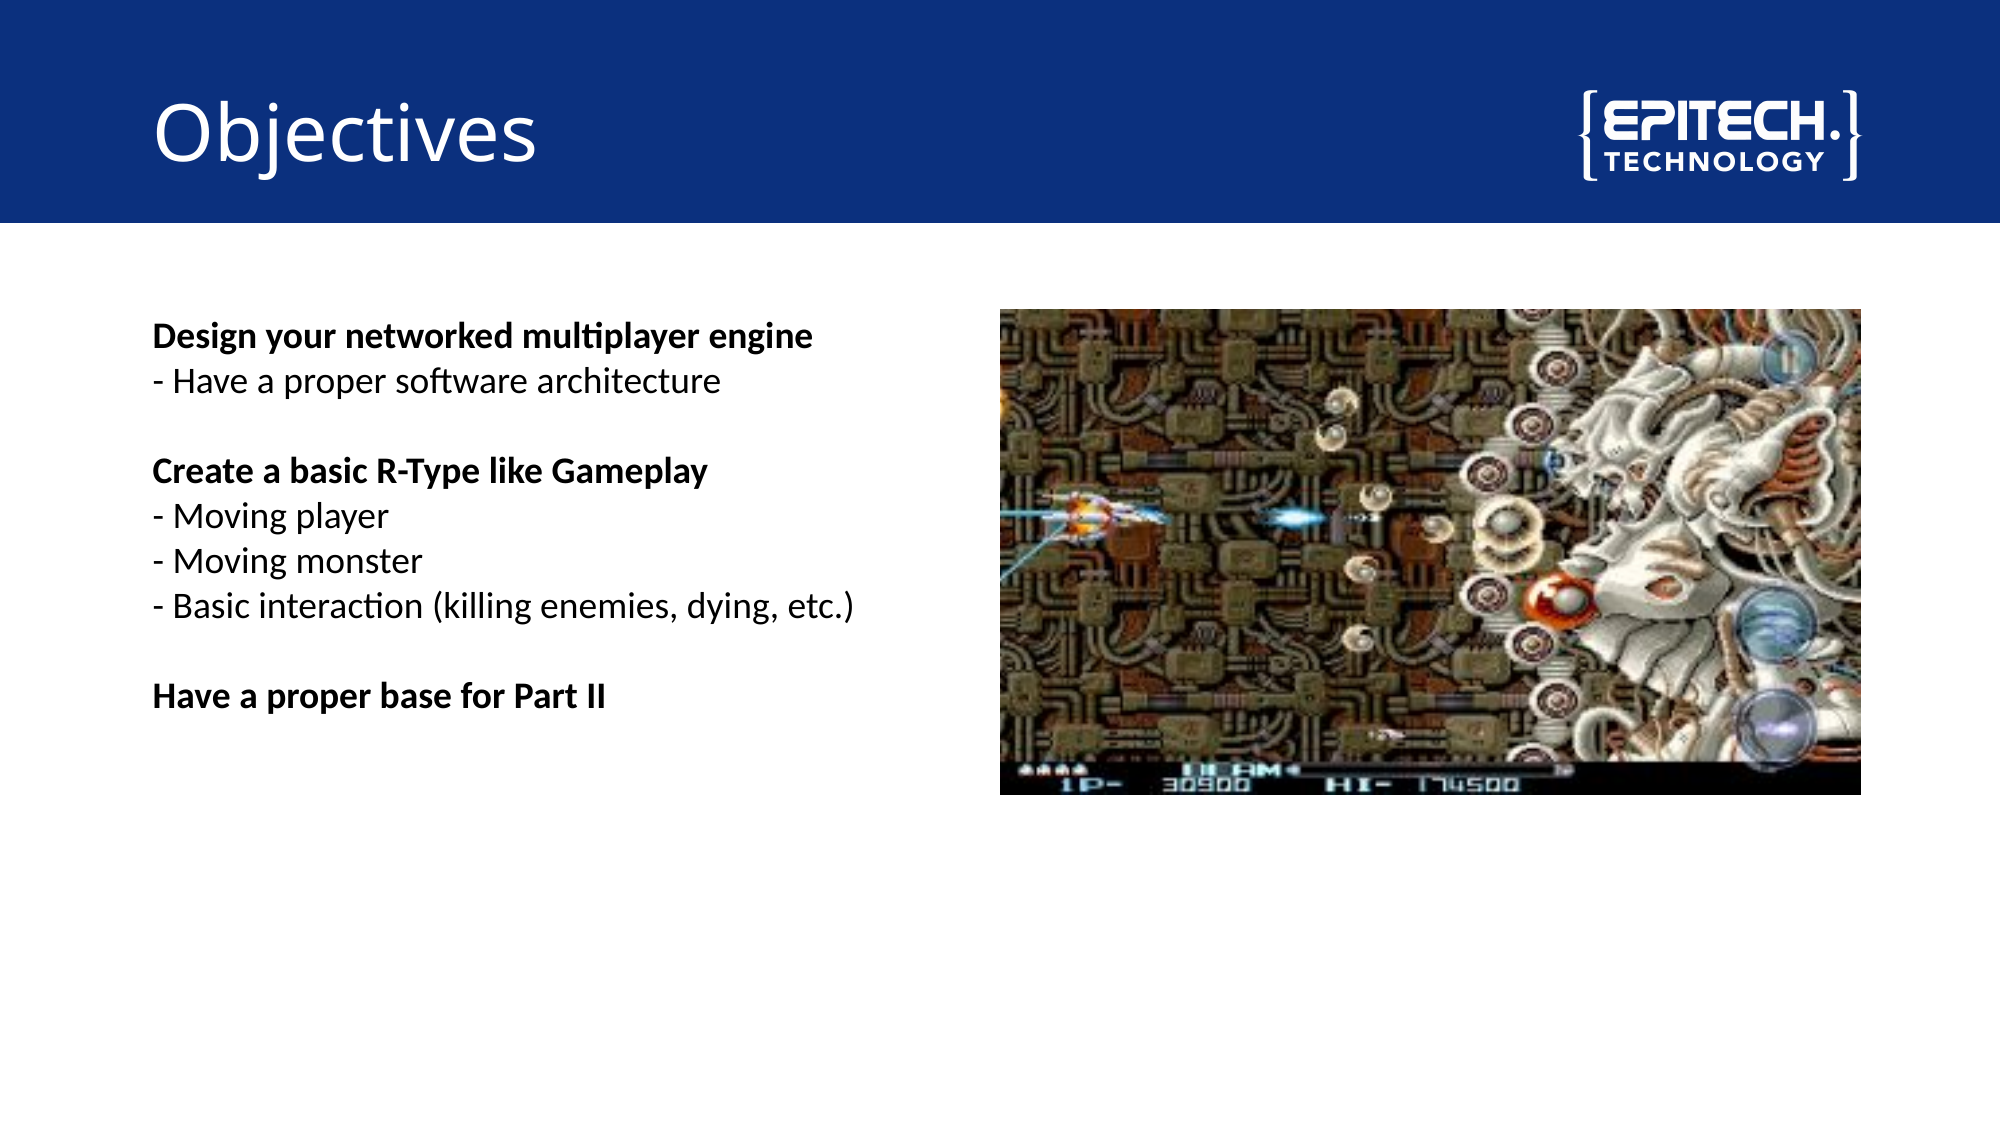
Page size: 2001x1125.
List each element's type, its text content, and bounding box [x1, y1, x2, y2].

title Objectives [137, 59, 1863, 212]
picture [1000, 309, 1861, 795]
text_box Design your networked multiplayer engine - Have a proper software architecture Create a basic R-Type like Gameplay - Moving player - Moving monster - Basic interaction (killing enemies, dying, etc.) Have a proper base for Part II [137, 303, 907, 729]
